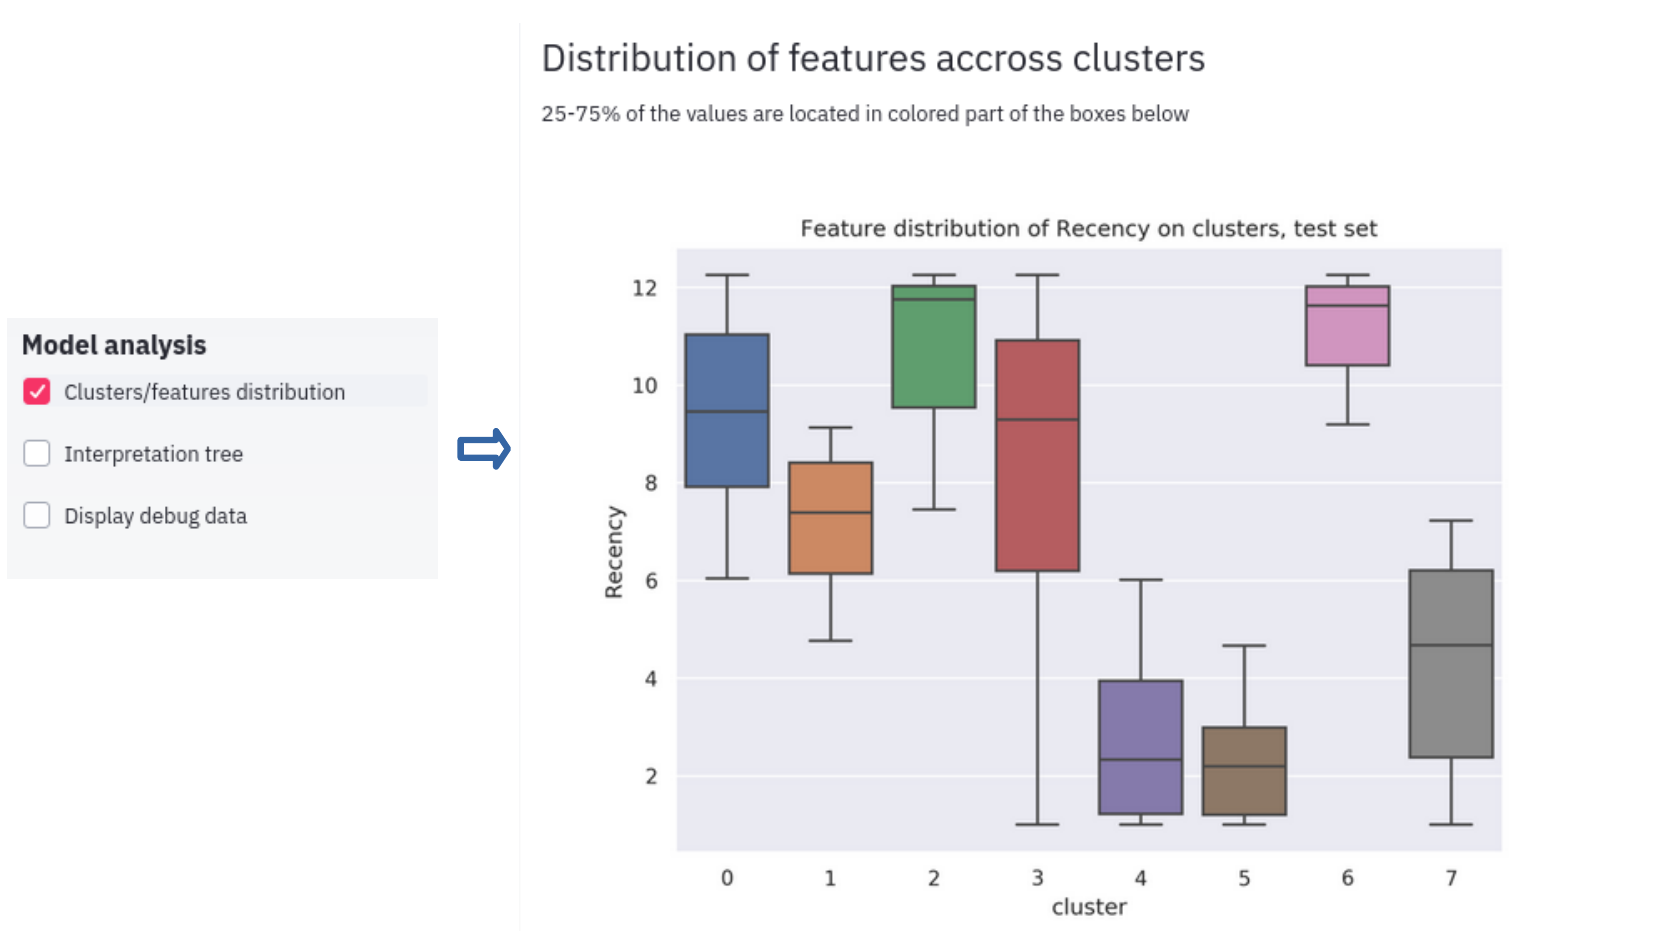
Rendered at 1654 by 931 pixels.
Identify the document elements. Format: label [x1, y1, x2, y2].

picture [7, 318, 438, 579]
text_box [460, 431, 508, 467]
picture [519, 23, 1600, 931]
